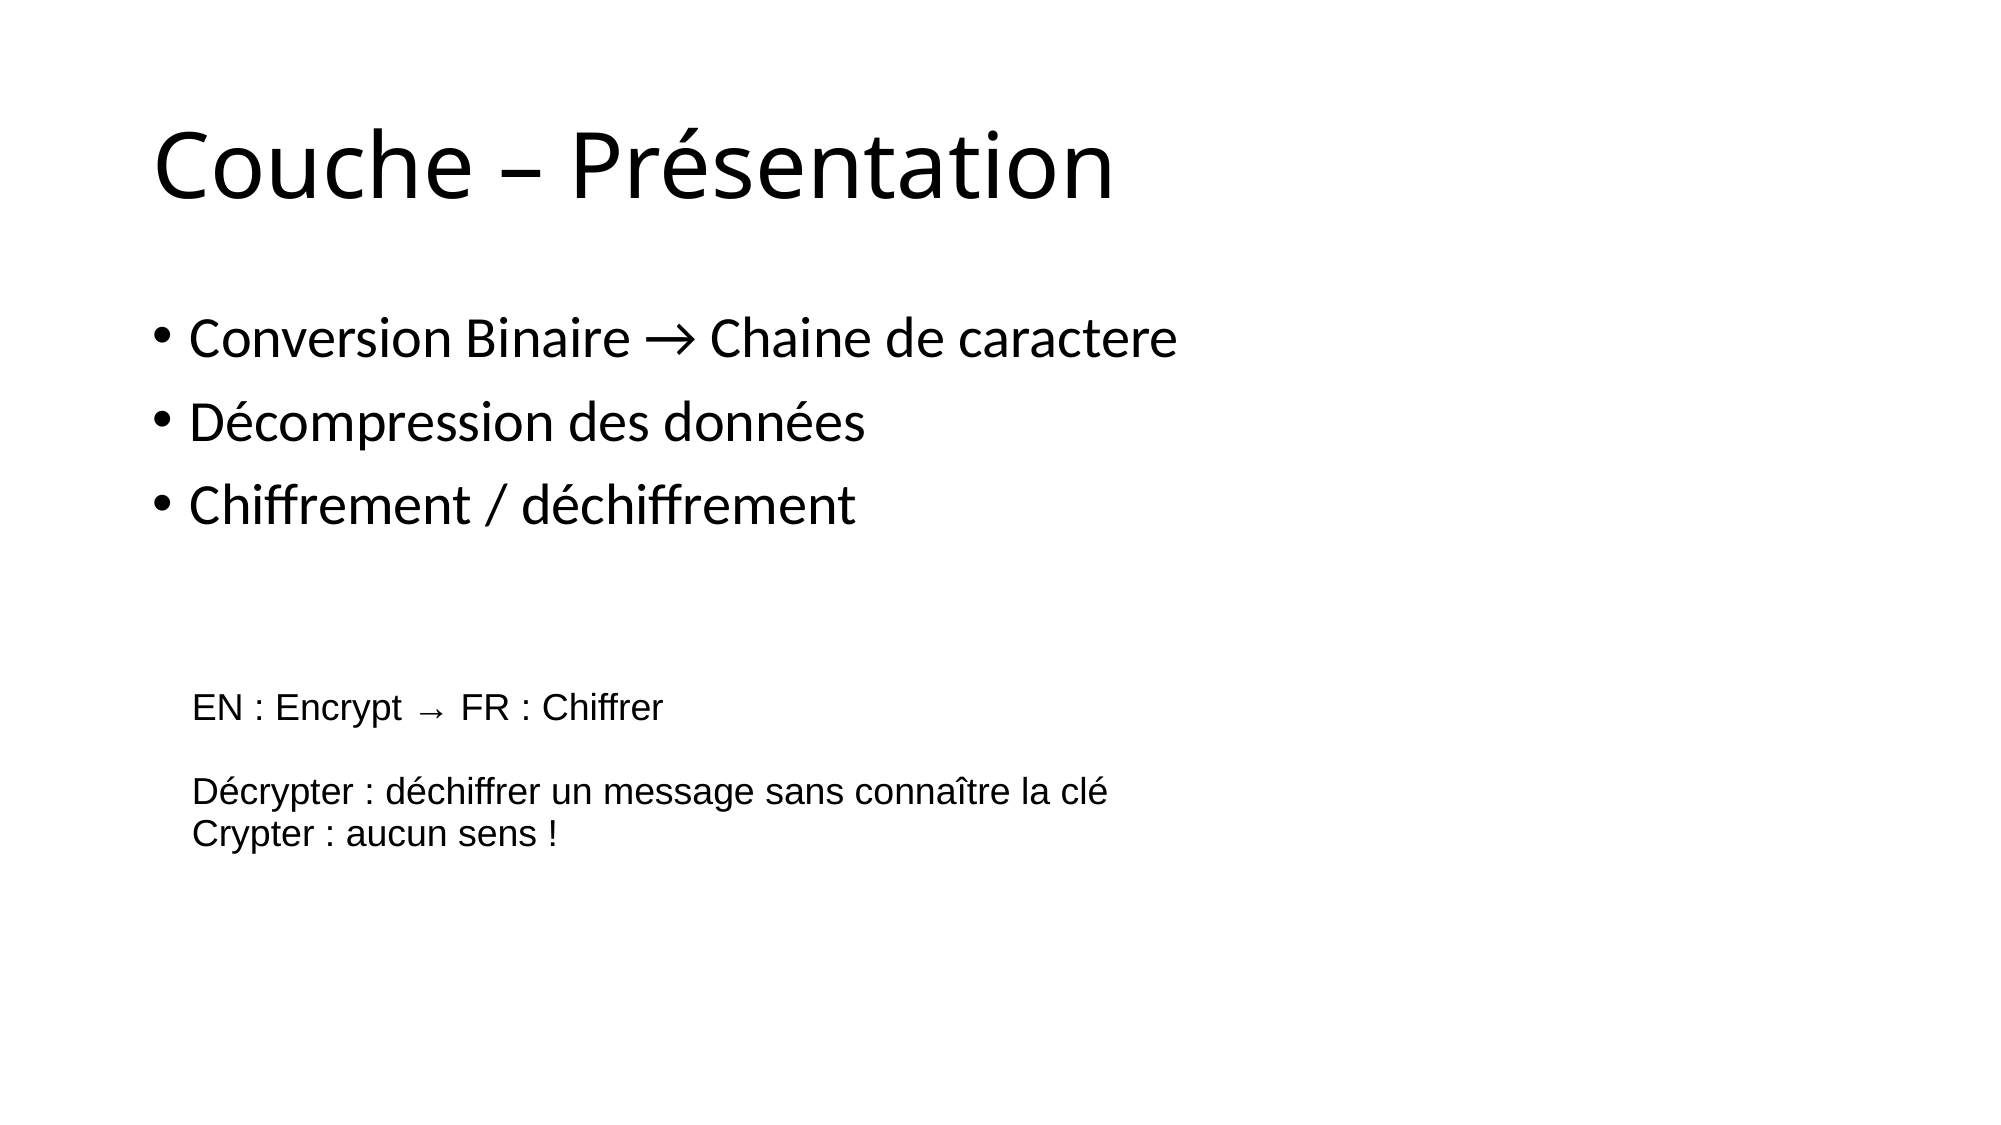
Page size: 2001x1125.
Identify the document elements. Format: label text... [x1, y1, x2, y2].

text_box EN : Encrypt → FR : Chiffrer Décrypter : déchiffrer un message sans connaître la clé Crypter : aucun sens ! [177, 679, 1477, 945]
title Couche – Présentation [137, 60, 1863, 278]
list Conversion Binaire → Chaine de caractere Décompression des données Chiffrement / déchiffrement [137, 299, 1863, 739]
